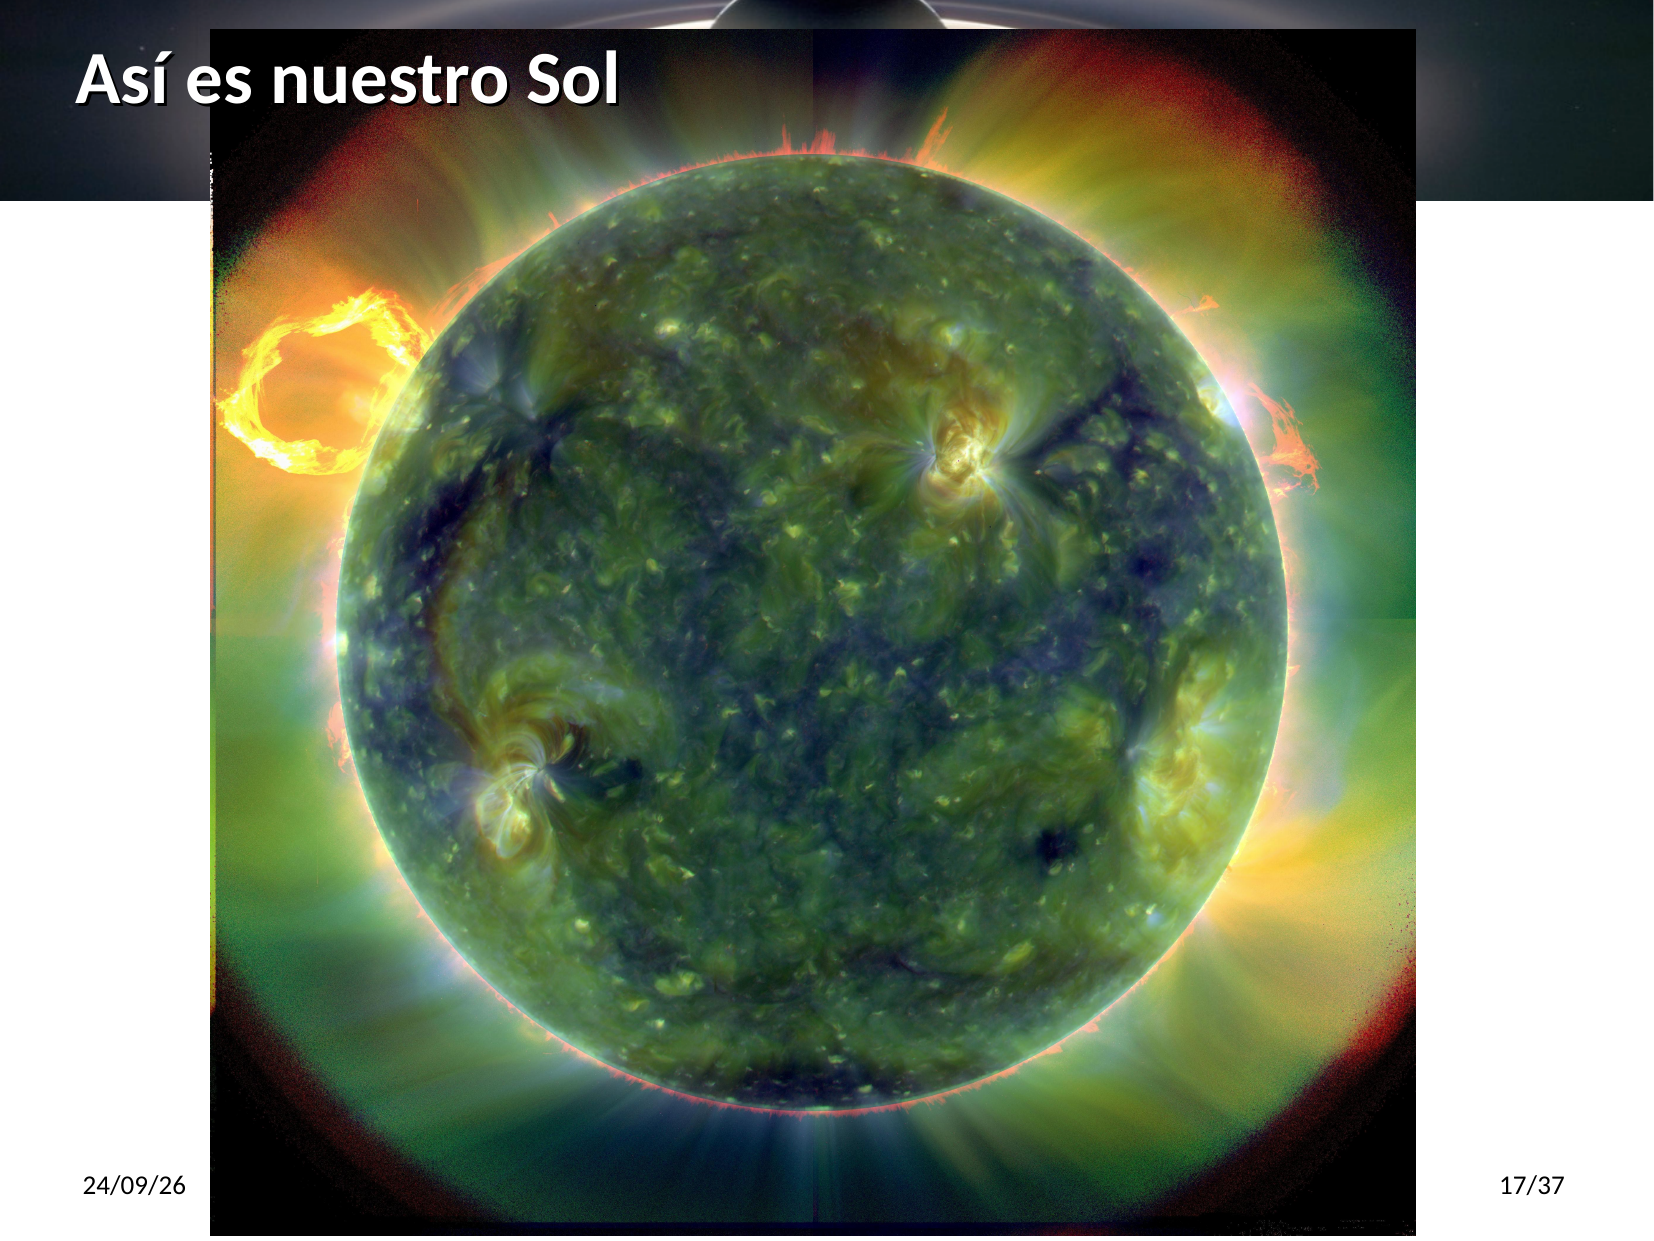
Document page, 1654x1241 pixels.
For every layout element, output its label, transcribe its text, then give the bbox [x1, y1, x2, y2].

title Así es nuestro Sol [75, 19, 1564, 151]
picture [0, 0, 1654, 1236]
